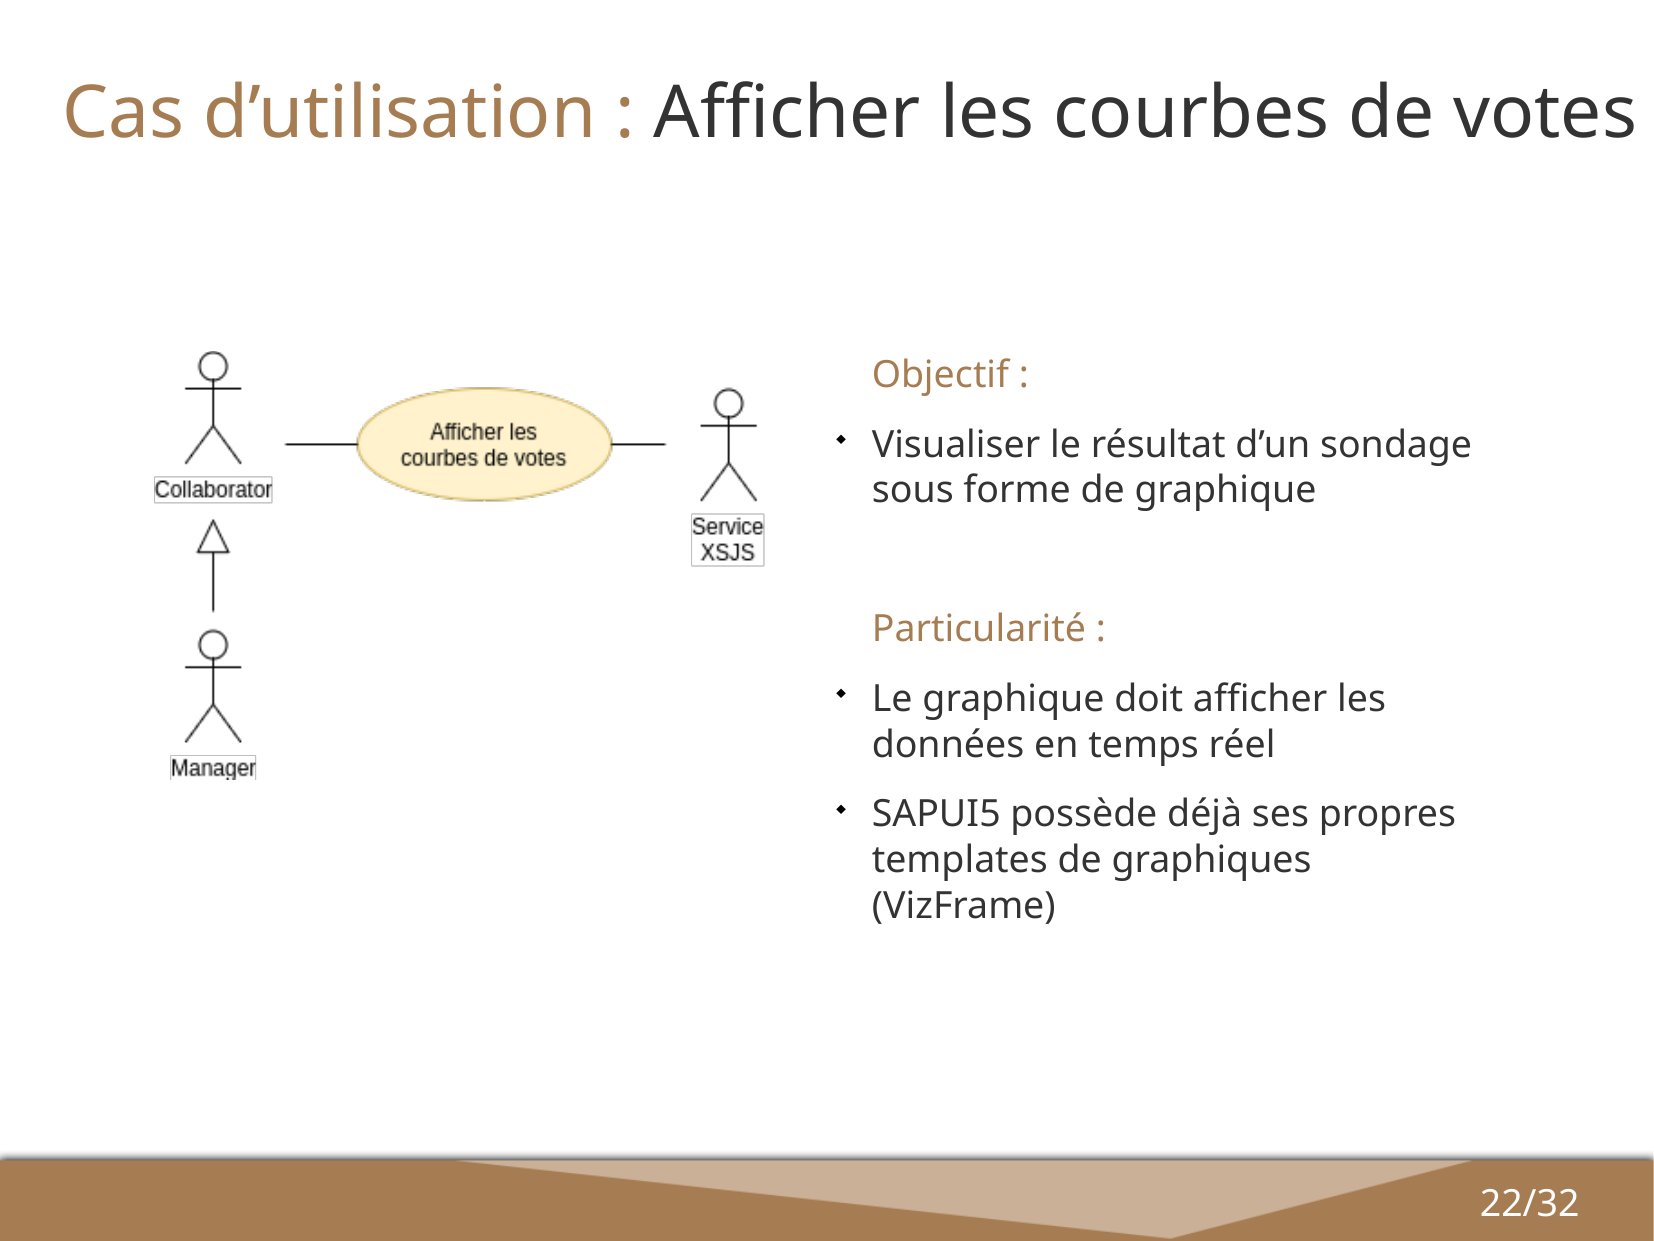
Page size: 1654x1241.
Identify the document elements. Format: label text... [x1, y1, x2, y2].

picture [0, 0, 1654, 1241]
text_box Cas d’utilisation : Afficher les courbes de votes [47, 59, 1413, 234]
text_box <numéro>/32 [1479, 1169, 1654, 1233]
text_box Objectif : Visualiser le résultat d’un sondage sous forme de graphique Particularité : Le graphique doit afficher les données en temps réel SAPUI5 possède déjà ses propres templates de graphiques (VizFrame) [821, 343, 1507, 944]
